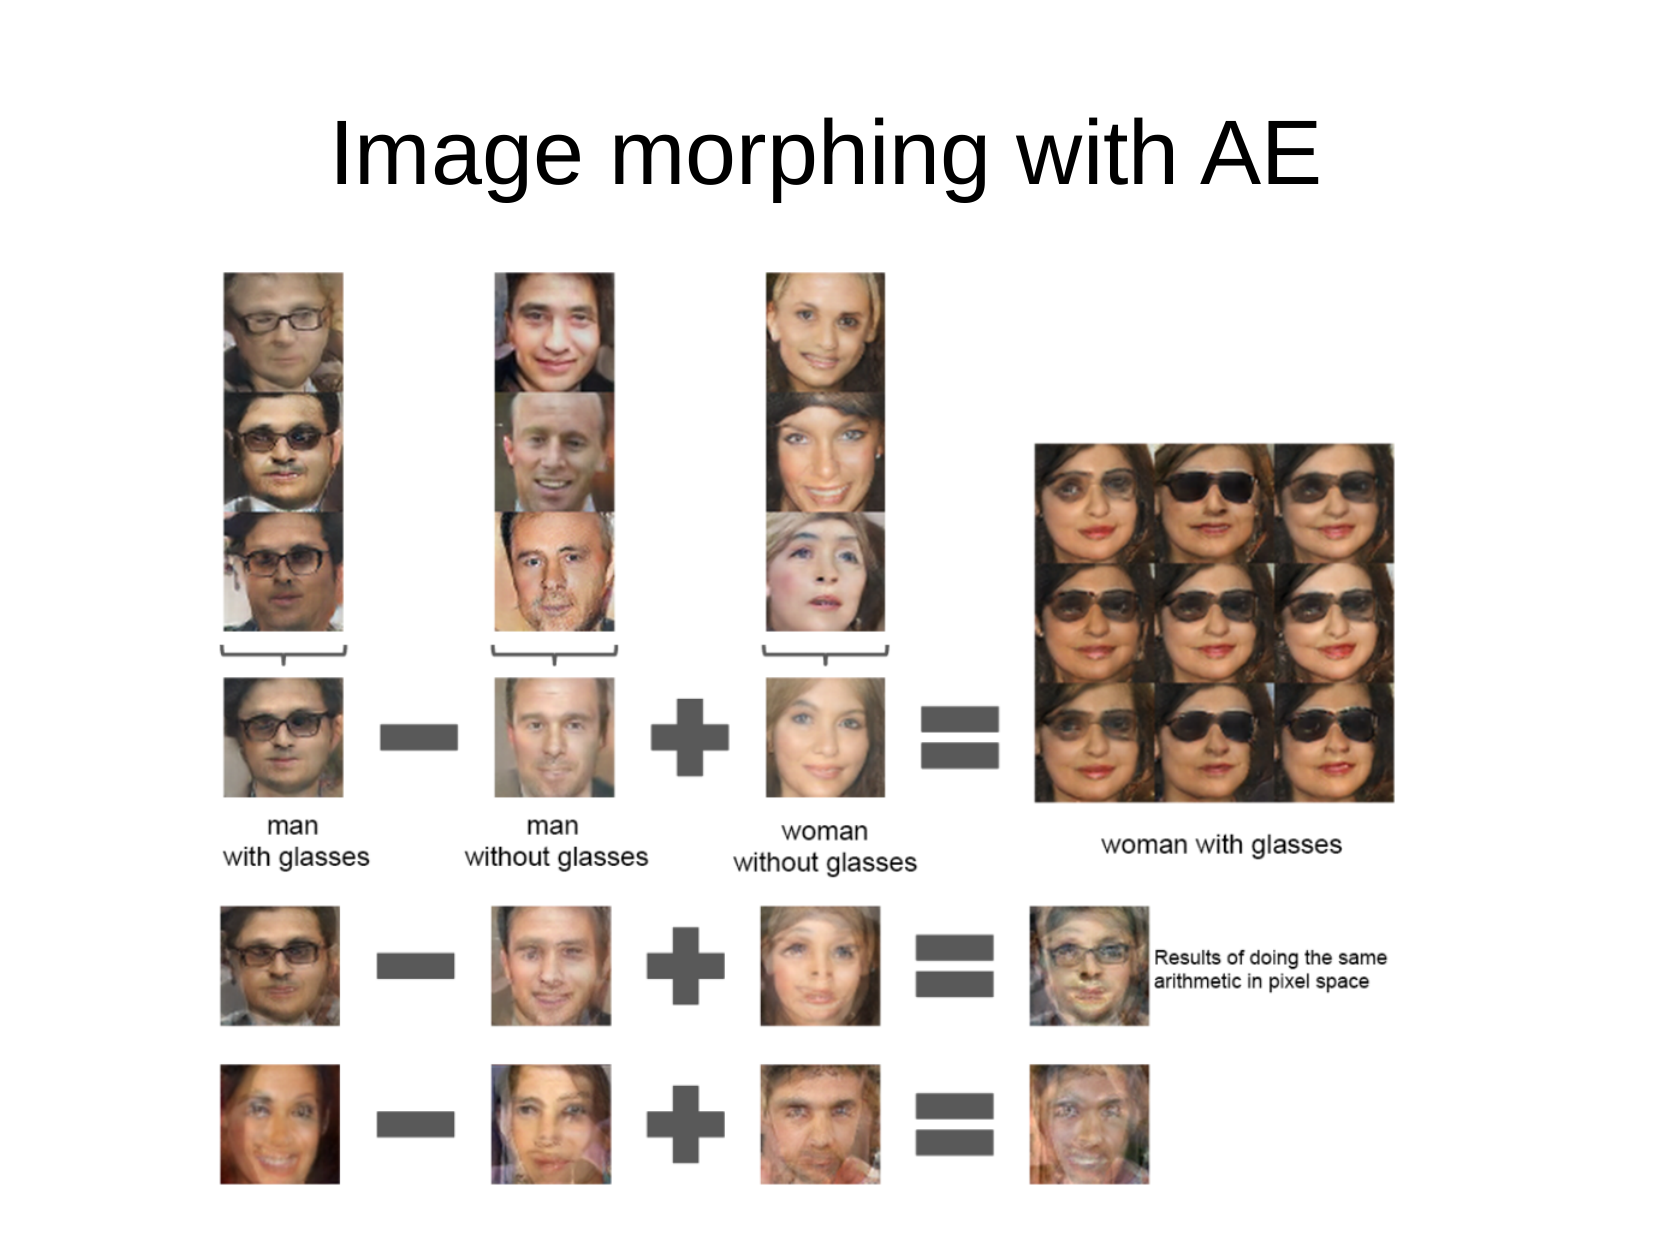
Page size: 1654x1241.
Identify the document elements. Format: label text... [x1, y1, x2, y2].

title Image morphing with AE [82, 49, 1571, 257]
picture [197, 253, 1456, 1241]
